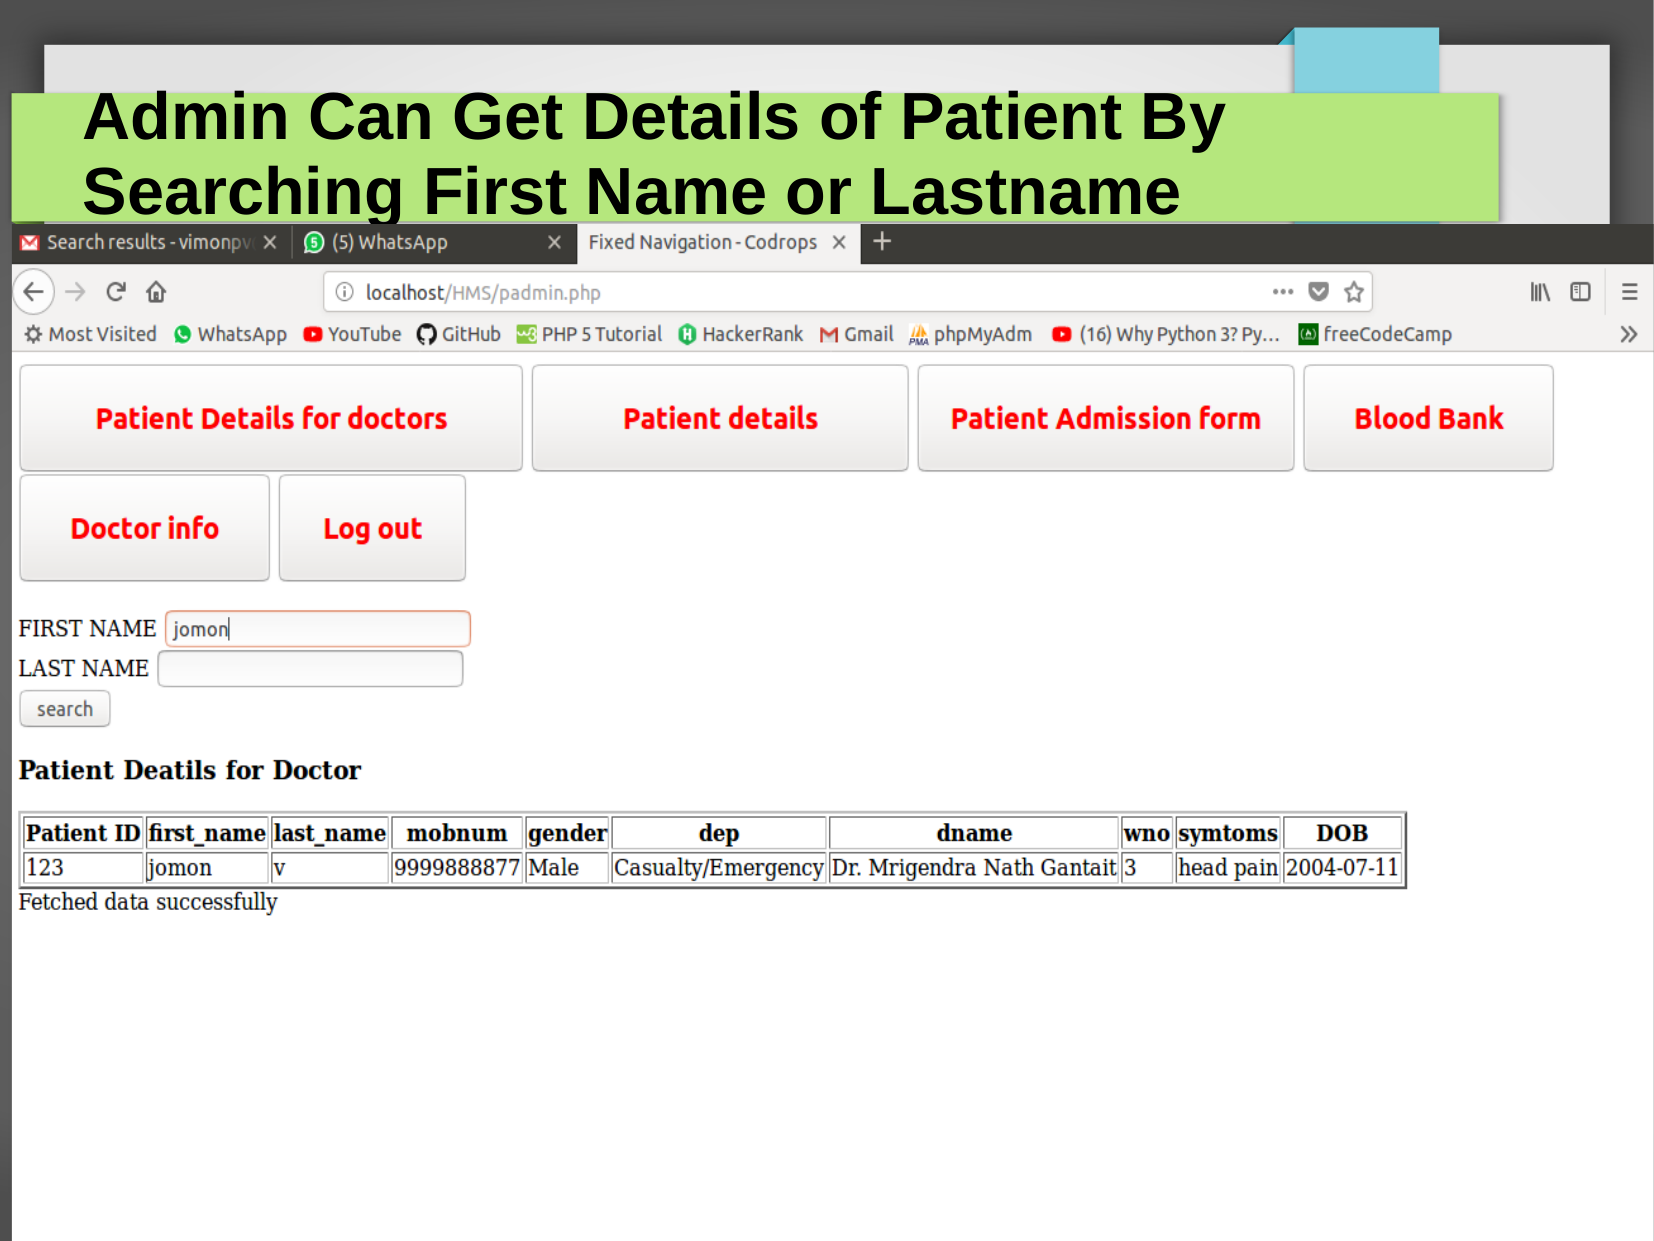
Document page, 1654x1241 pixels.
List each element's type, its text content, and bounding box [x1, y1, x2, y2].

title Admin Can Get Details of Patient By Searching First Name or Lastname [82, 78, 1264, 224]
picture [0, 0, 1654, 1241]
